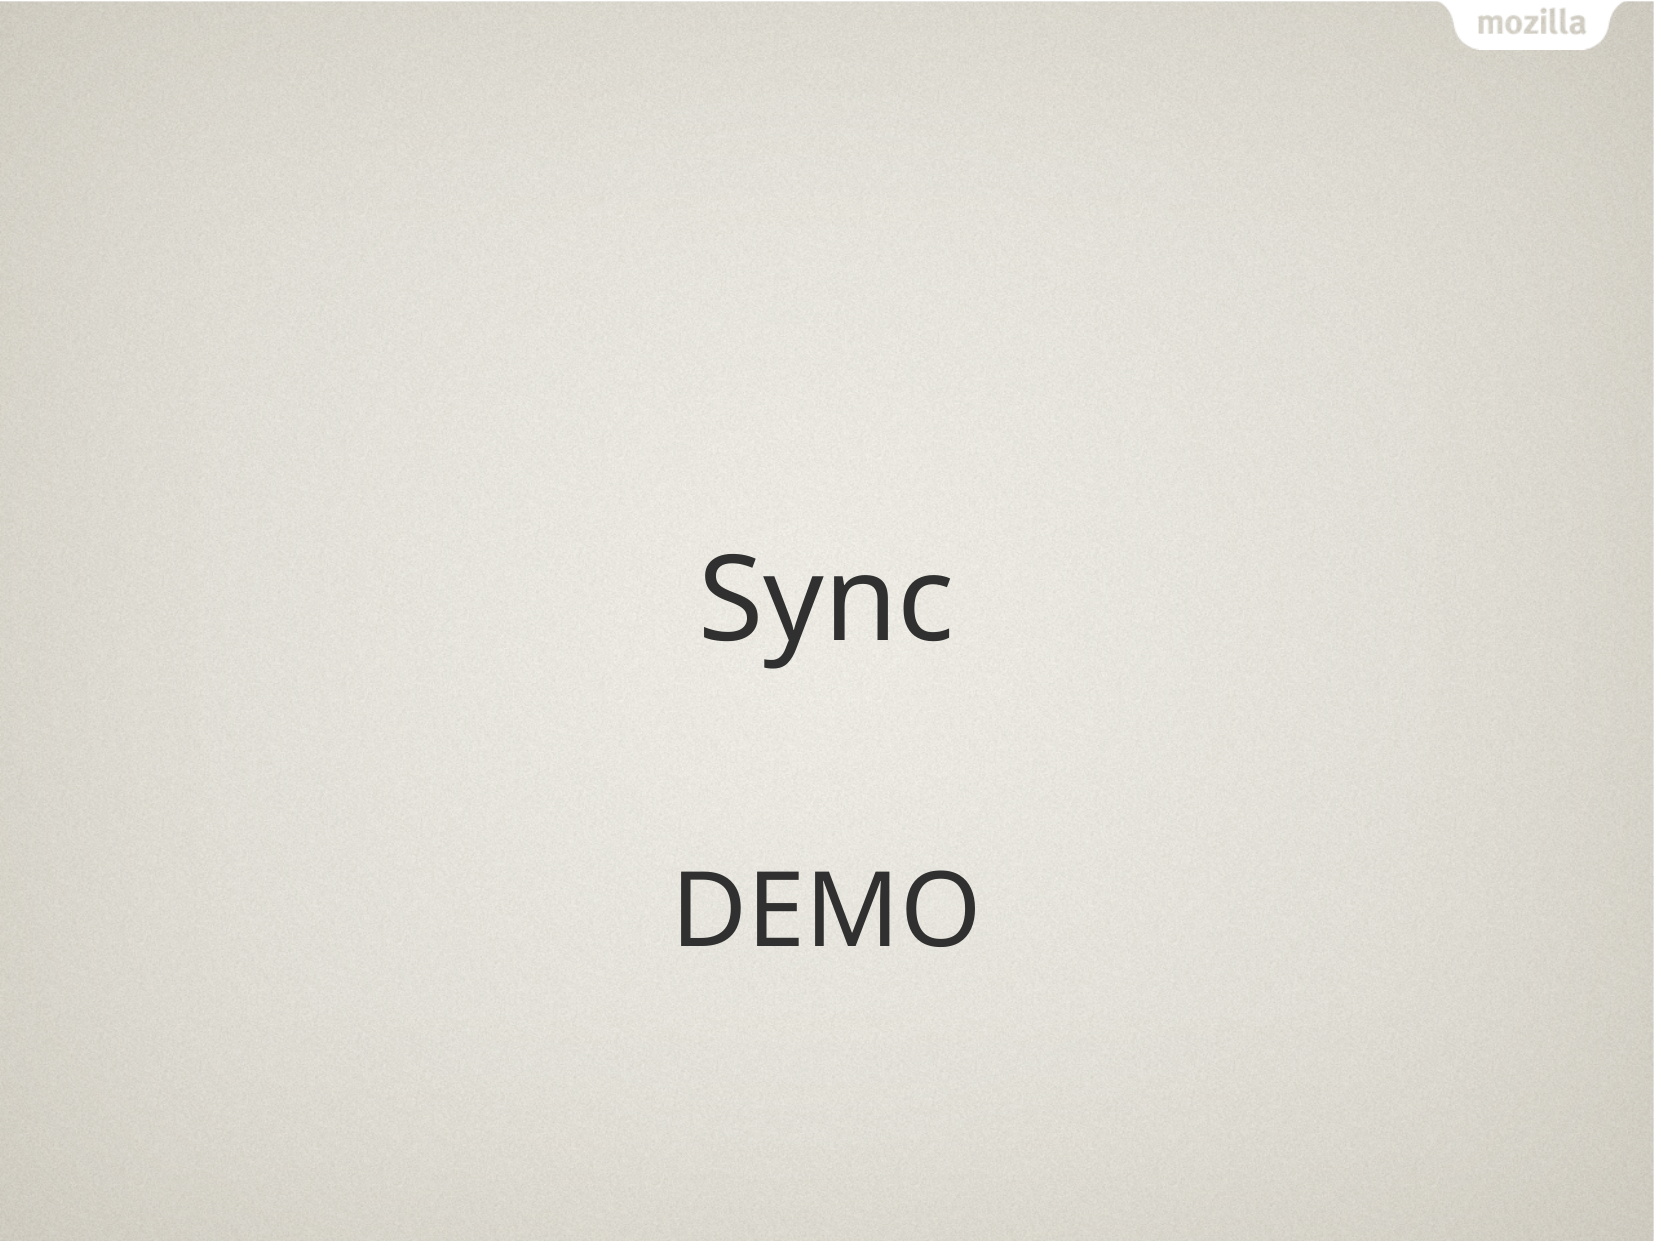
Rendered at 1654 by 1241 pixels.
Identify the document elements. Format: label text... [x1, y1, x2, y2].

picture [0, 0, 1654, 1241]
title Sync [45, 260, 1609, 645]
subtitle DEMO [45, 645, 1609, 1164]
